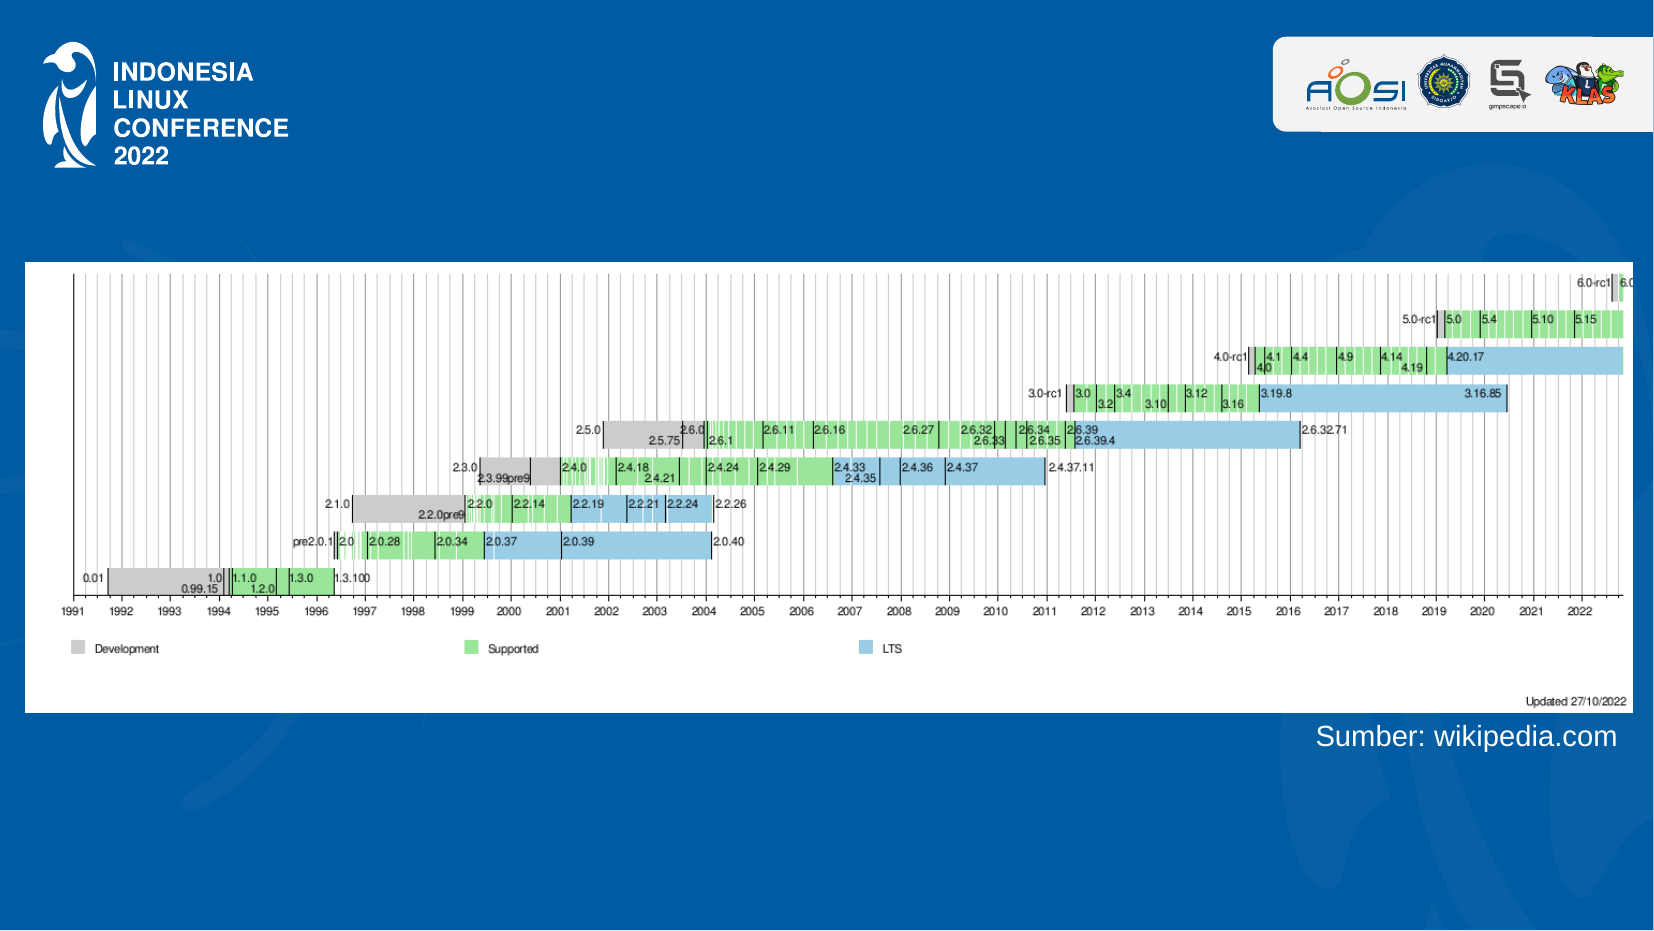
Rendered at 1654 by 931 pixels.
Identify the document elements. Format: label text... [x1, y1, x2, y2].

picture [1545, 62, 1624, 105]
picture [1417, 54, 1471, 108]
picture [25, 262, 1633, 713]
text_box Sumber: wikipedia.com [1300, 713, 1633, 761]
